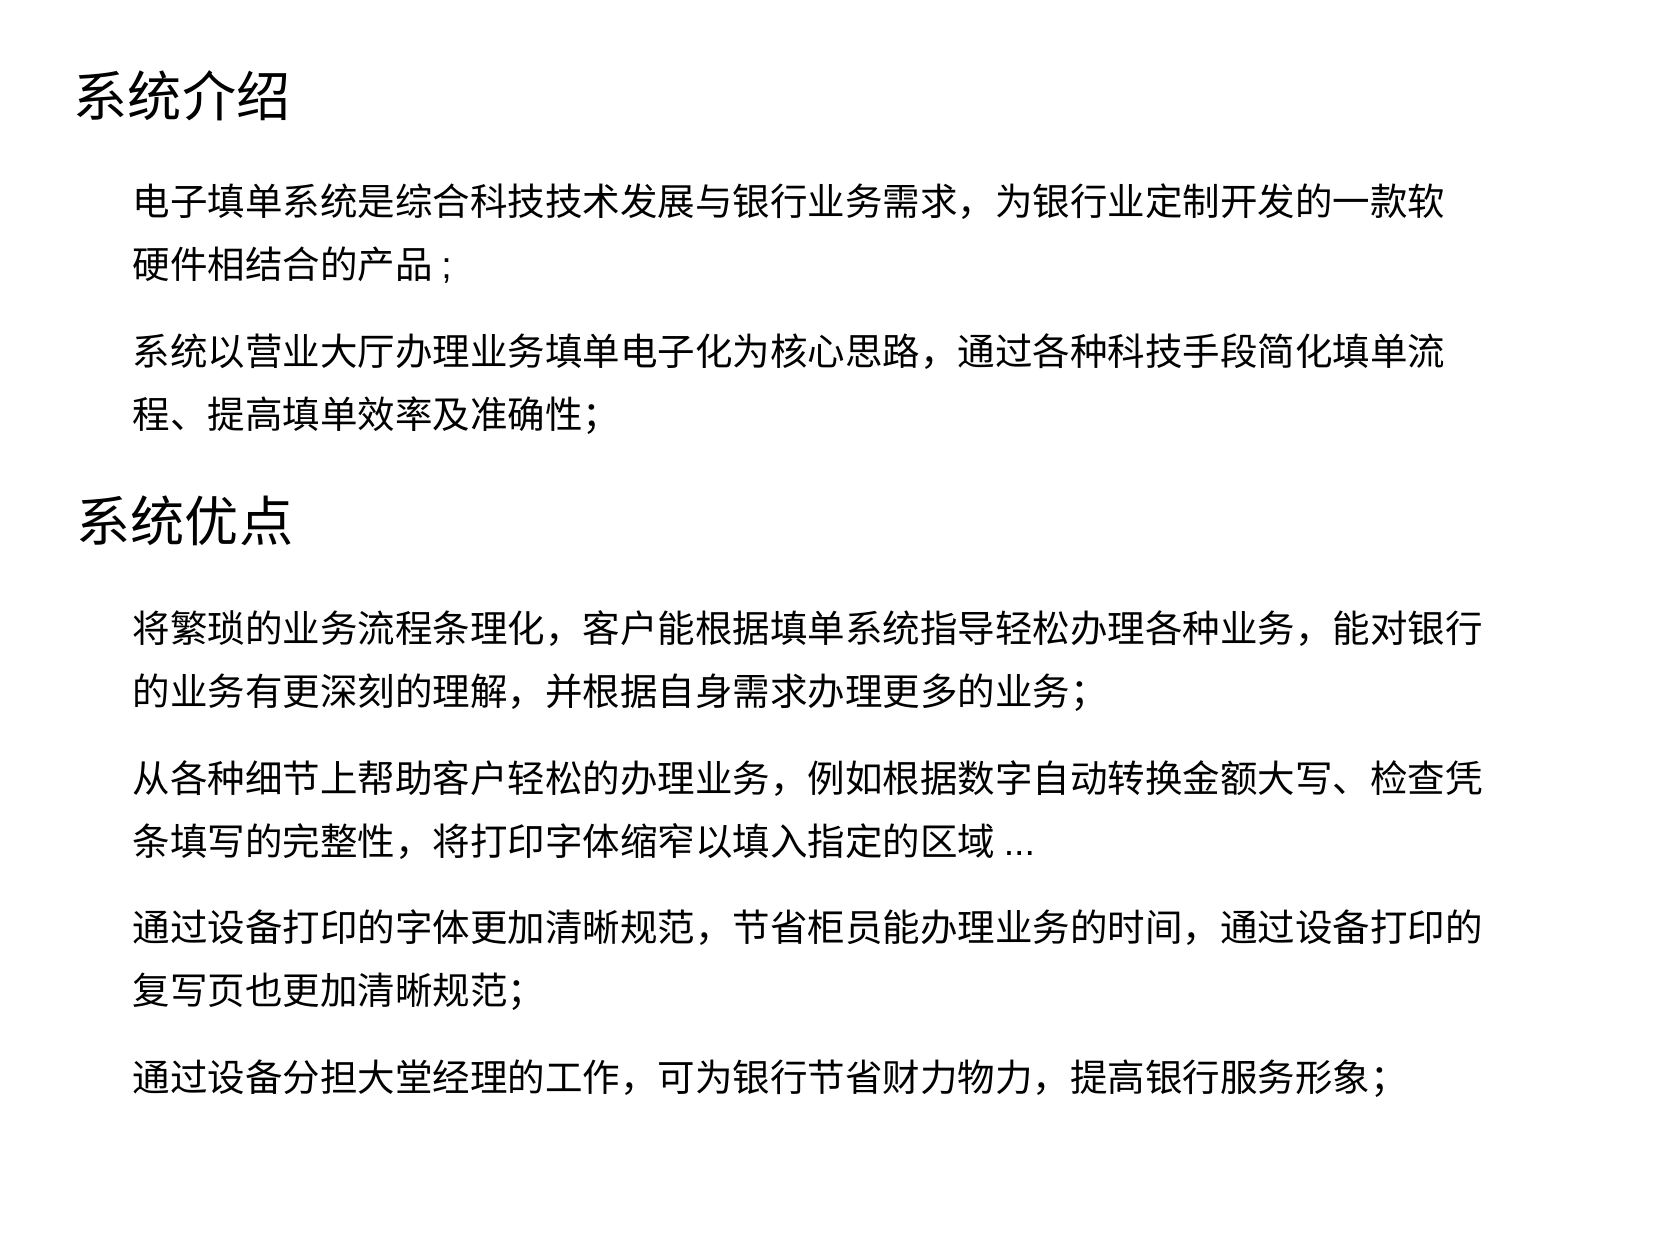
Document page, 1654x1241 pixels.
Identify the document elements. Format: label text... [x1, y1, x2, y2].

text_box 电子填单系统是综合科技技术发展与银行业务需求，为银行业定制开发的一款软硬件相结合的产品; 系统以营业大厅办理业务填单电子化为核心思路，通过各种科技手段简化填单流程、提高填单效率及准确性； [118, 153, 1477, 430]
text_box 系统优点 [61, 485, 308, 563]
text_box 系统介绍 [59, 60, 306, 138]
text_box 将繁琐的业务流程条理化，客户能根据填单系统指导轻松办理各种业务，能对银行的业务有更深刻的理解，并根据自身需求办理更多的业务； 从各种细节上帮助客户轻松的办理业务，例如根据数字自动转换金额大写、检查凭条填写的完整性，将打印字体缩窄以填入指定的区域... 通过设备打印的字体更加清晰规范，节省柜员能办理业务的时间，通过设备打印的复写页也更加清晰规范； 通过设备分担大堂经理的工作，可为银行节省财力物力，提高银行服务形象； [118, 580, 1506, 1099]
